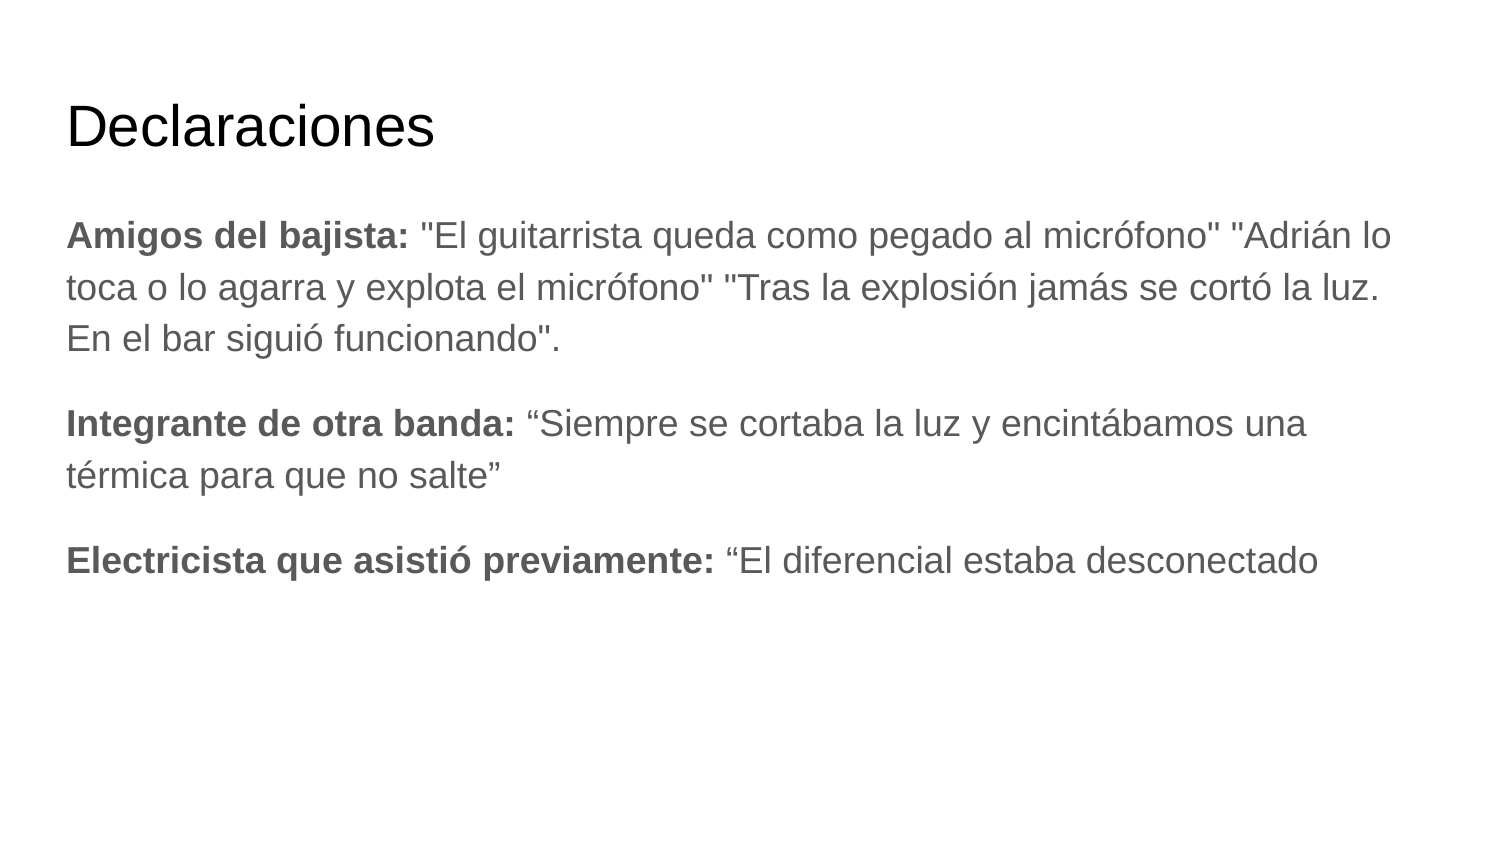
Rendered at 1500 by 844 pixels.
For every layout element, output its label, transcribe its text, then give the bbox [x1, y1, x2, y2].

title Declaraciones [51, 72, 1449, 167]
list Amigos del bajista: "El guitarrista queda como pegado al micrófono" "Adrián lo toca o lo agarra y explota el micrófono" "Tras la explosión jamás se cortó la luz. En el bar siguió funcionando". Integrante de otra banda: “Siempre se cortaba la luz y encintábamos una térmica para que no salte” Electricista que asistió previamente: “El diferencial estaba desconectado [51, 189, 1449, 750]
